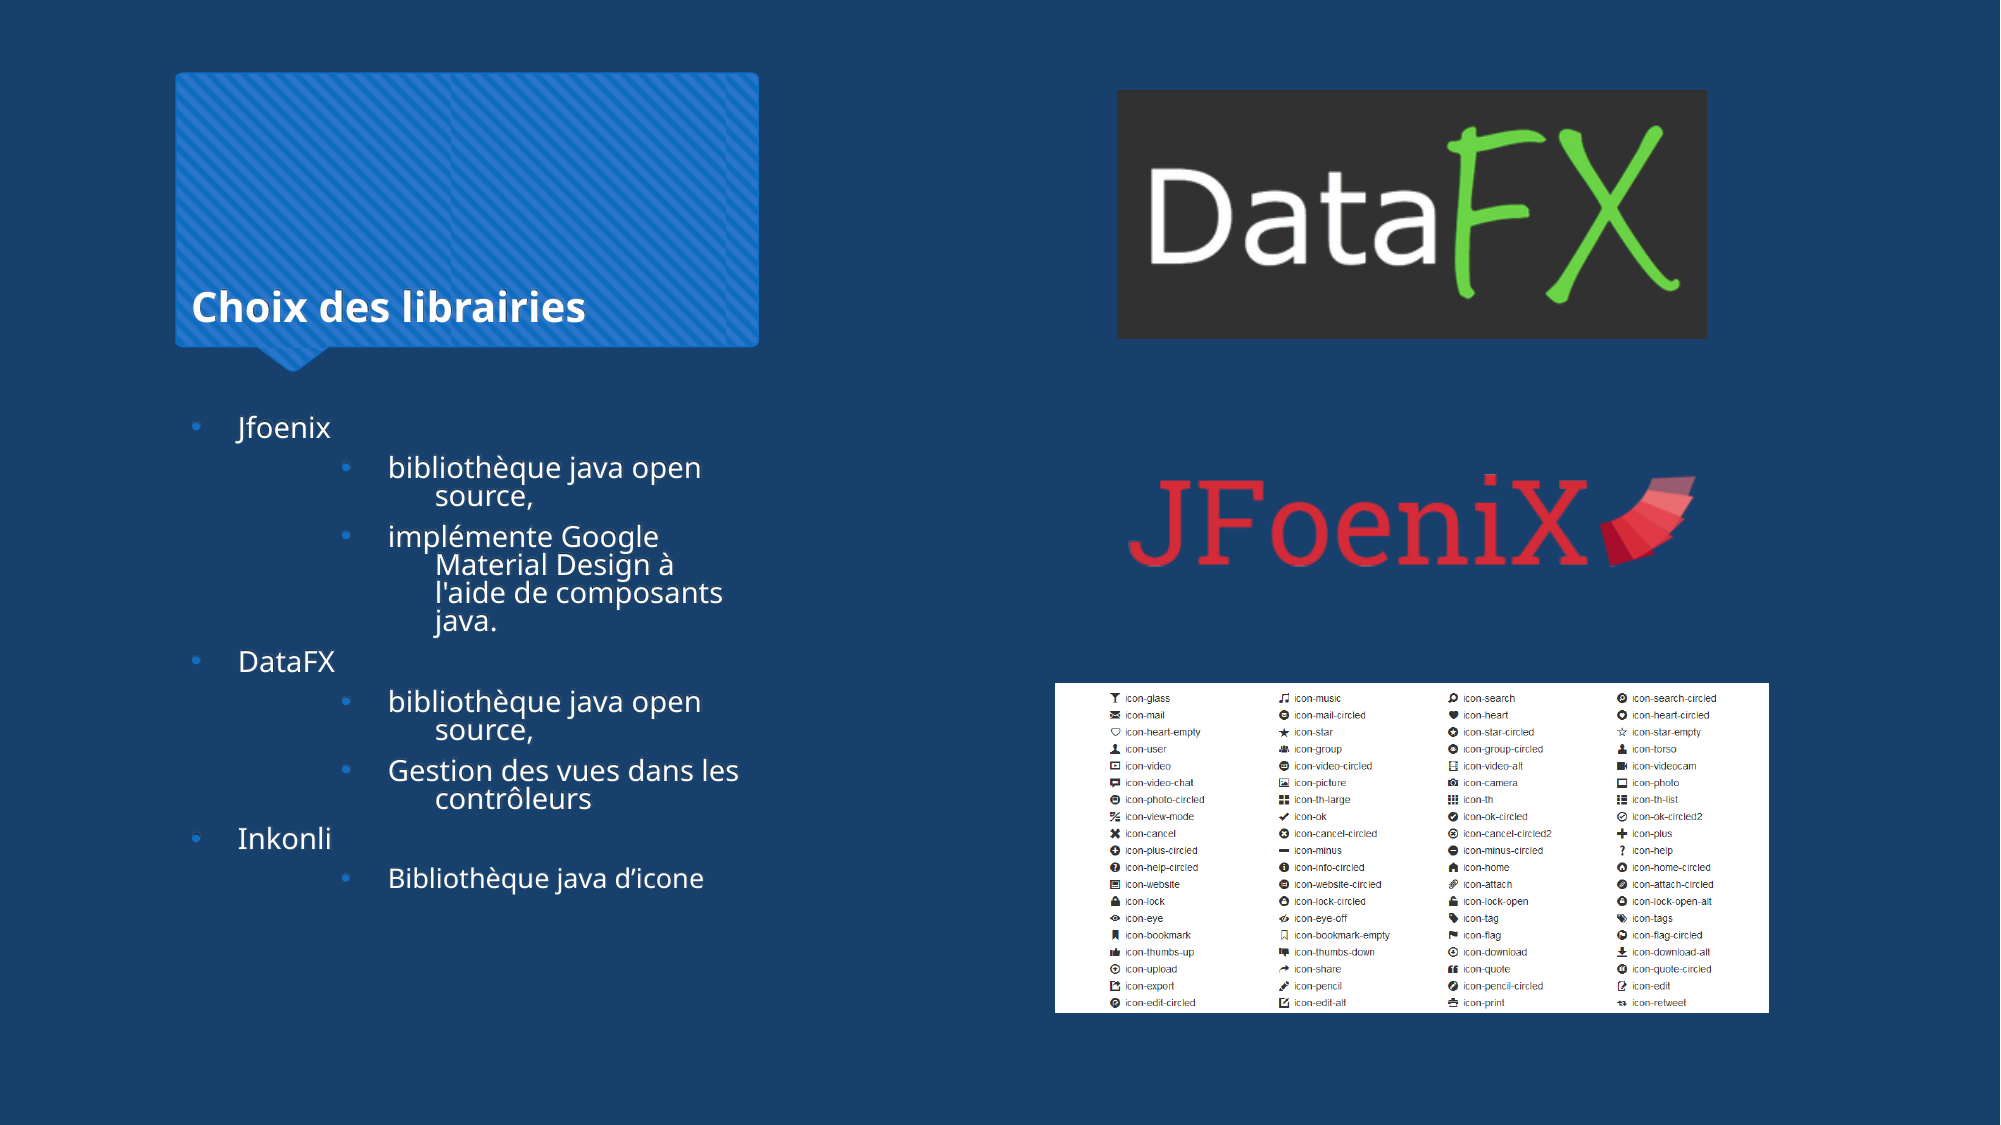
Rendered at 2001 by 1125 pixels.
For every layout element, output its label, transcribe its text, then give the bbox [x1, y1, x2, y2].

picture [1117, 90, 1707, 339]
picture [1112, 473, 1707, 568]
title Choix des librairies [176, 73, 758, 339]
list Jfoenix bibliothèque java open source, implémente Google Material Design à l'aide de composants java. DataFX bibliothèque java open source, Gestion des vues dans les contrôleurs Inkonli Bibliothèque java d’icone [176, 370, 758, 962]
picture [1055, 683, 1769, 1013]
